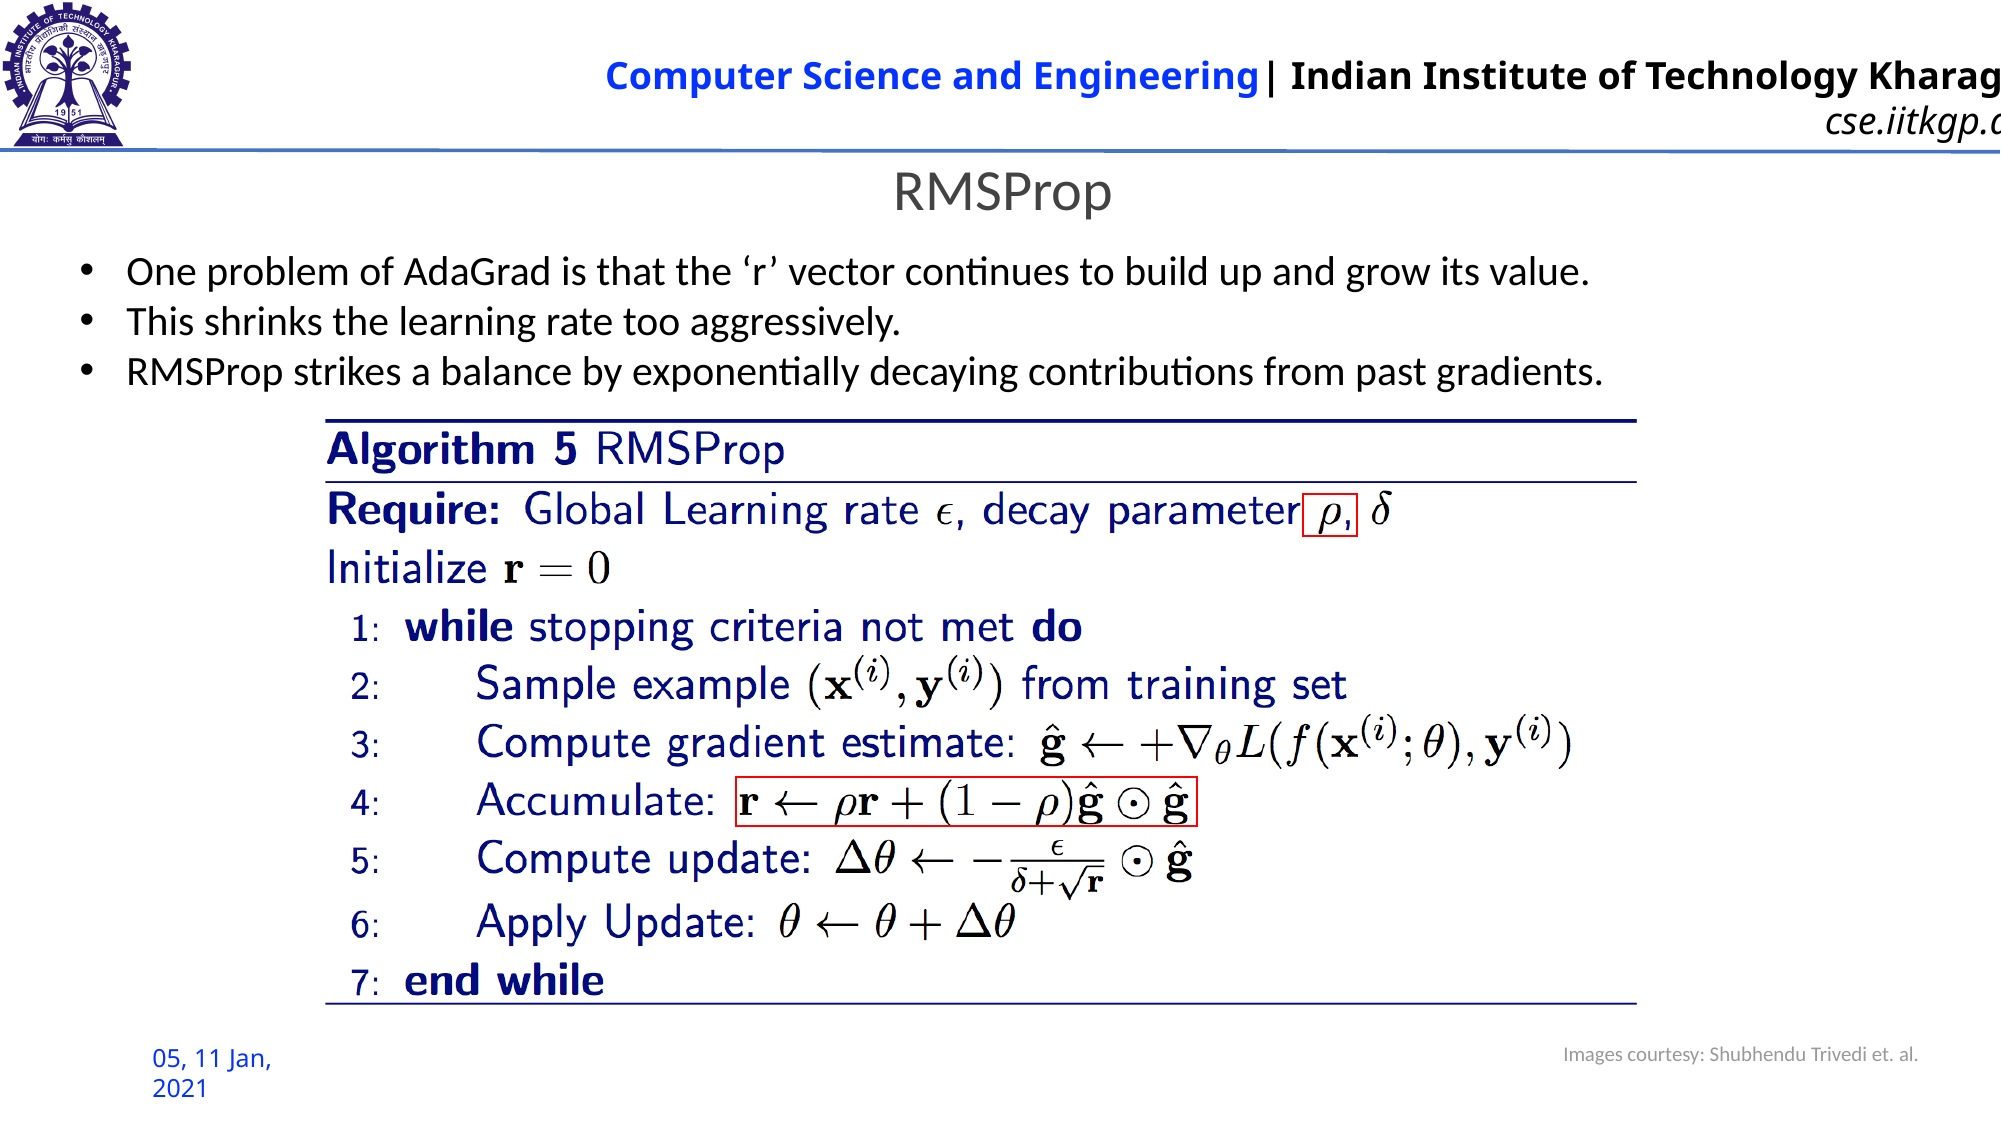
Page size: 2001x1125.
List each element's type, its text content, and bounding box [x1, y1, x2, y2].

text_box RMSProp [305, 136, 1702, 232]
slide_number 05, 11 Jan, 2021 [137, 1042, 331, 1103]
picture [2, 2, 131, 147]
text_box One problem of AdaGrad is that the ‘r’ vector continues to build up and grow its value. This shrinks the learning rate too aggressively. RMSProp strikes a balance by exponentially decaying contributions from past gradients. [64, 236, 1936, 402]
text_box Images courtesy: Shubhendu Trivedi et. al. [1548, 1025, 1997, 1070]
picture [305, 398, 1645, 1018]
